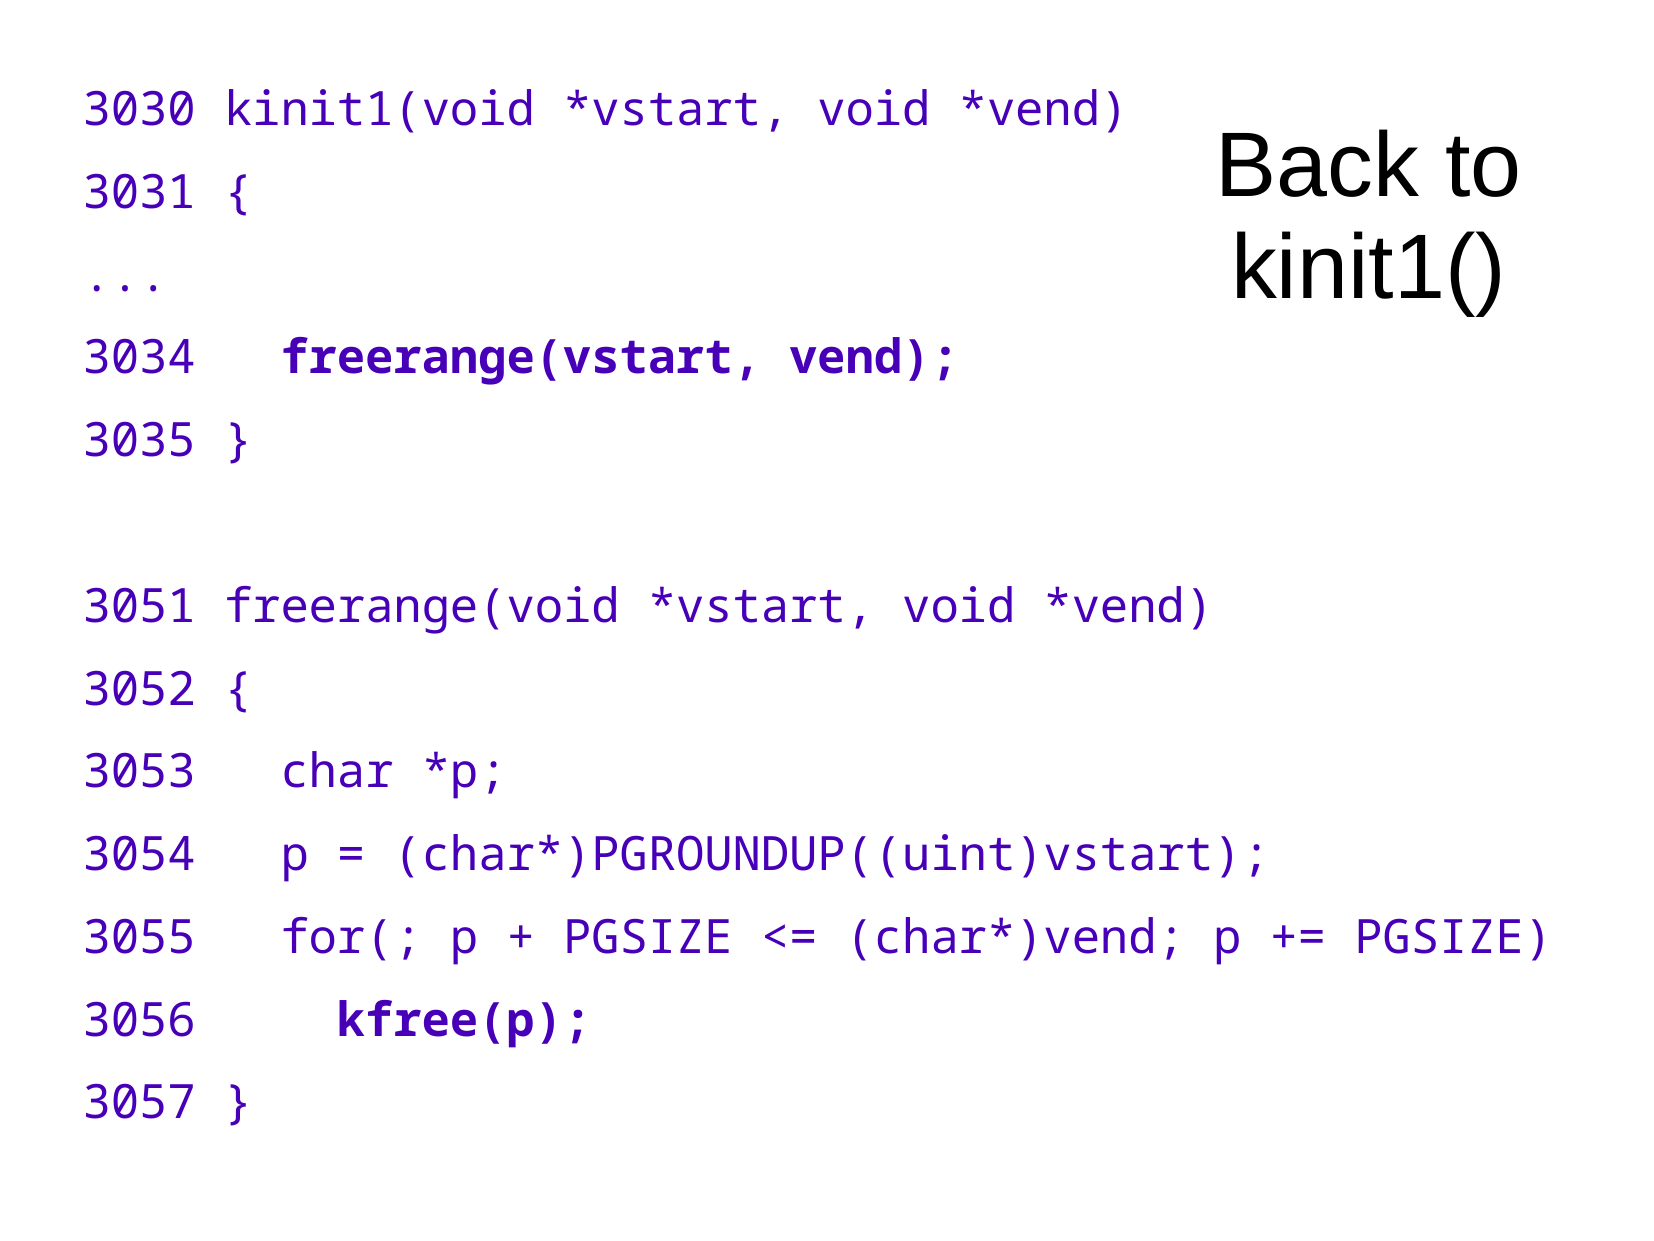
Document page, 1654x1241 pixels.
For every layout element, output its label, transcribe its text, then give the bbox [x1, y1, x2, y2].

list 3030 kinit1(void *vstart, void *vend) 3031 { ... 3034 freerange(vstart, vend); 3035 } 3051 freerange(void *vstart, void *vend) 3052 { 3053 char *p; 3054 p = (char*)PGROUNDUP((uint)vstart); 3055 for(; p + PGSIZE <= (char*)vend; p += PGSIZE) 3056 kfree(p); 3057 } [82, 75, 1571, 1163]
title Back to kinit1() [1200, 112, 1538, 320]
